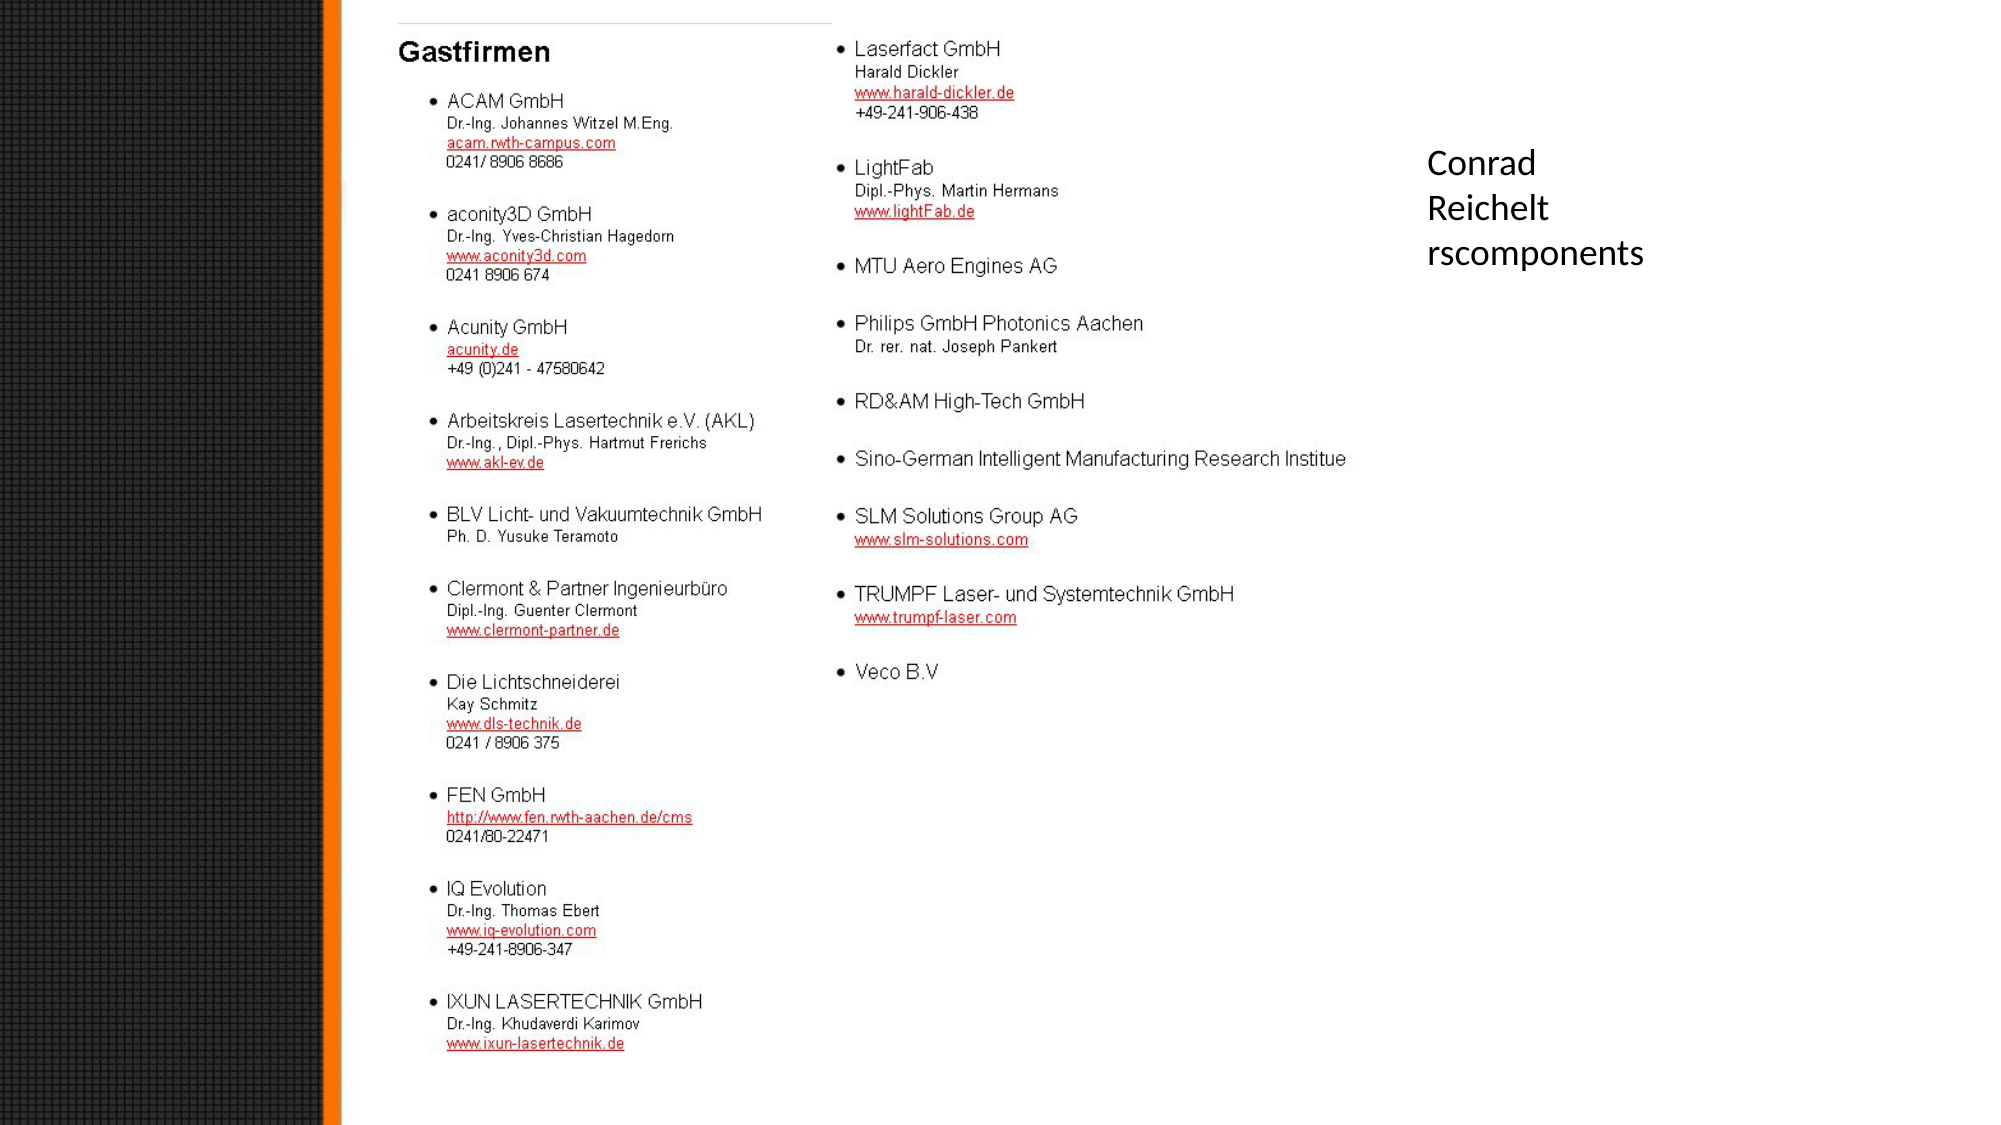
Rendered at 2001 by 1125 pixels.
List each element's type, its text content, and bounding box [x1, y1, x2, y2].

picture [391, 23, 1381, 1067]
text_box Conrad Reichelt rscomponents [1412, 130, 1662, 283]
